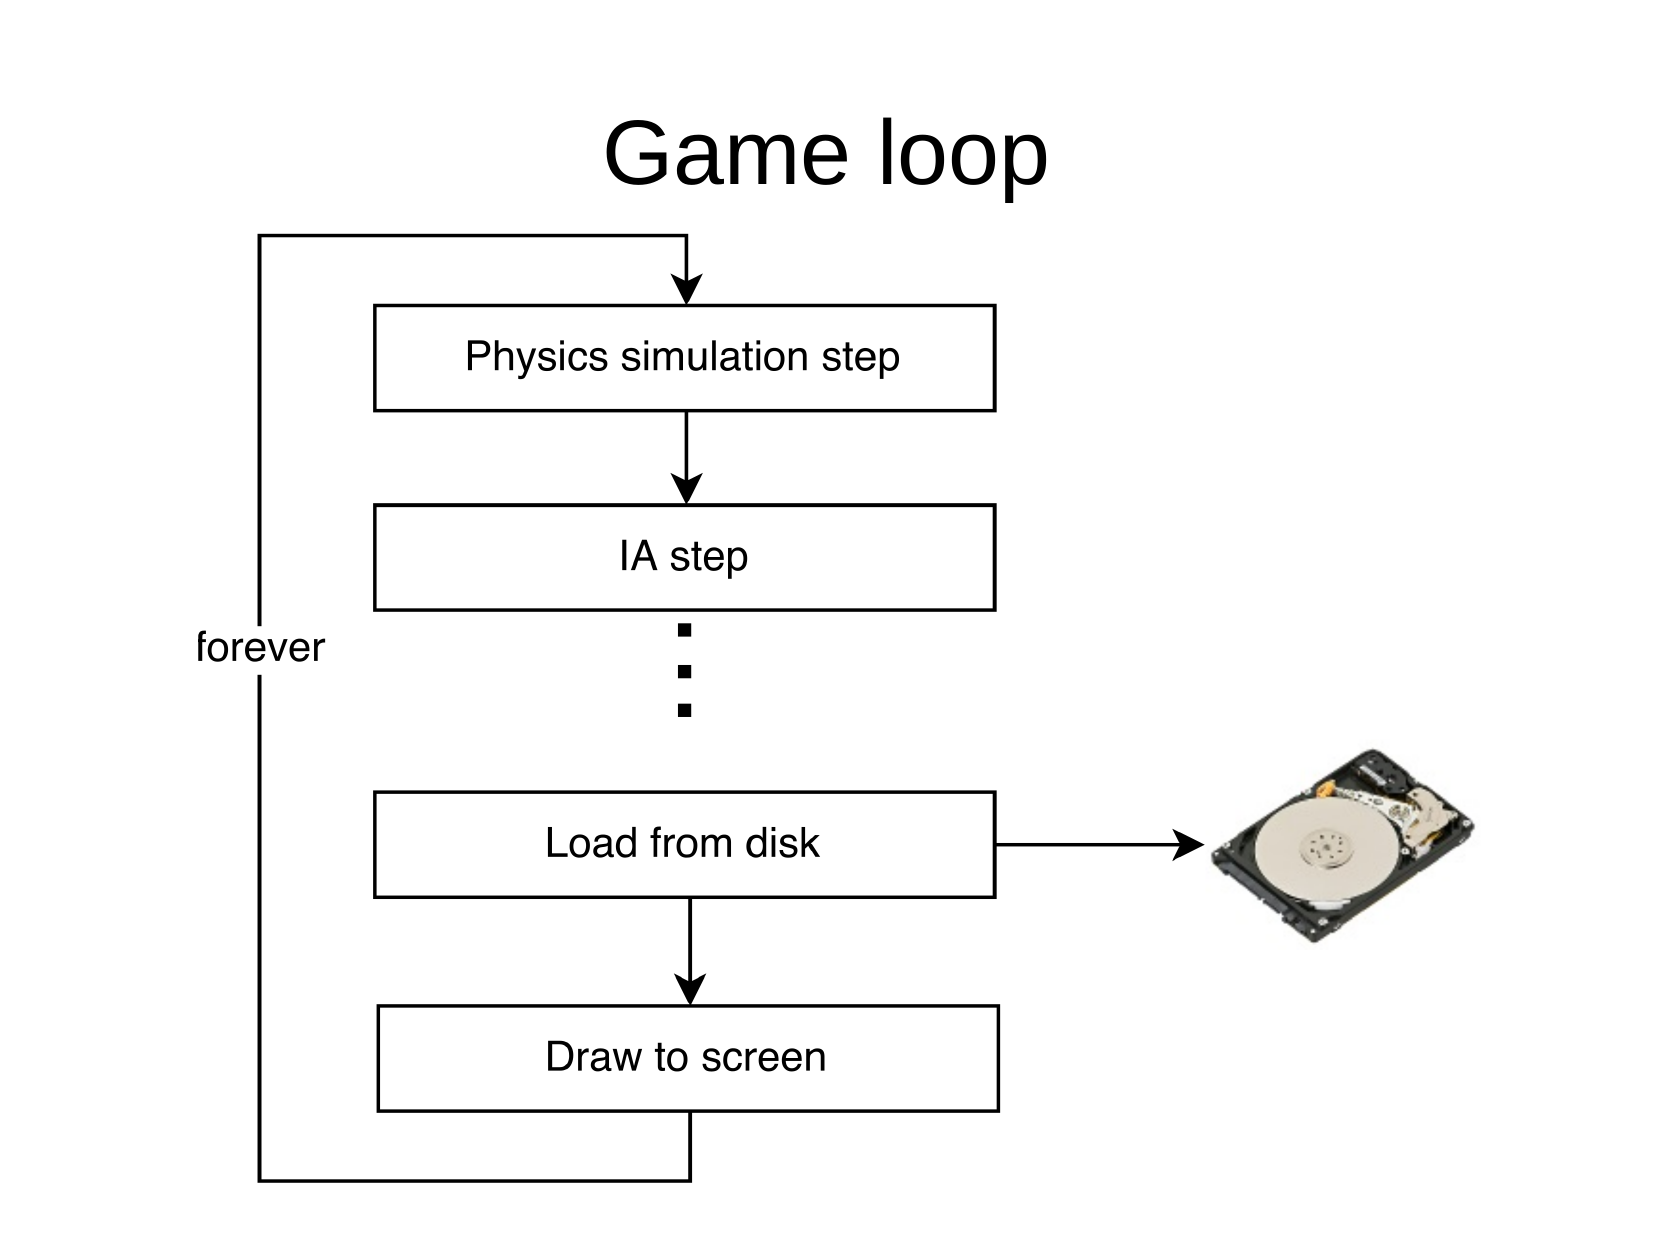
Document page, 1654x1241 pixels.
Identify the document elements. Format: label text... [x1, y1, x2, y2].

picture [198, 209, 1486, 1214]
title Game loop [82, 49, 1571, 257]
